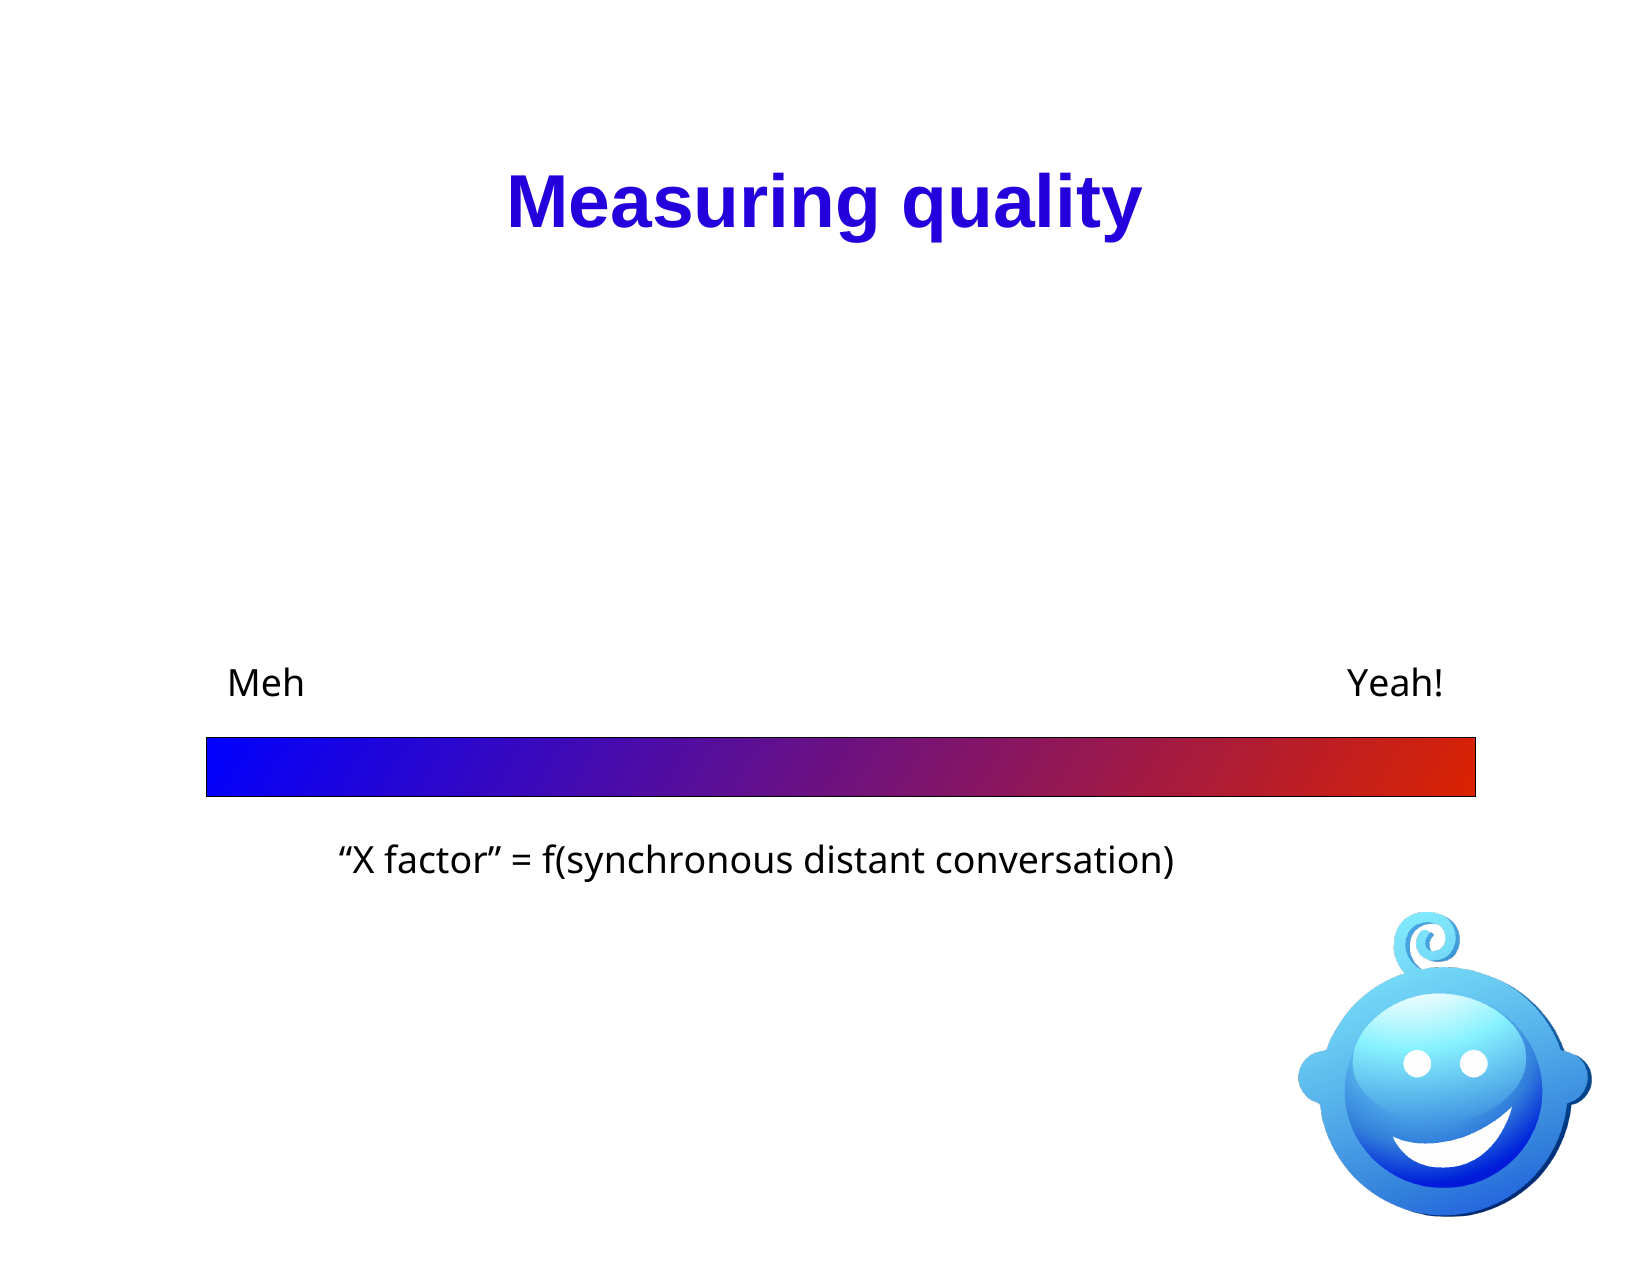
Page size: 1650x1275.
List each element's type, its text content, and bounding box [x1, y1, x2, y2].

text_box Meh [212, 649, 313, 723]
text_box [206, 737, 1476, 797]
picture [1298, 911, 1592, 1217]
text_box Yeah! [1332, 649, 1474, 723]
title Measuring quality [135, 104, 1515, 299]
text_box “X factor” = f(synchronous distant conversation) [324, 826, 1379, 900]
